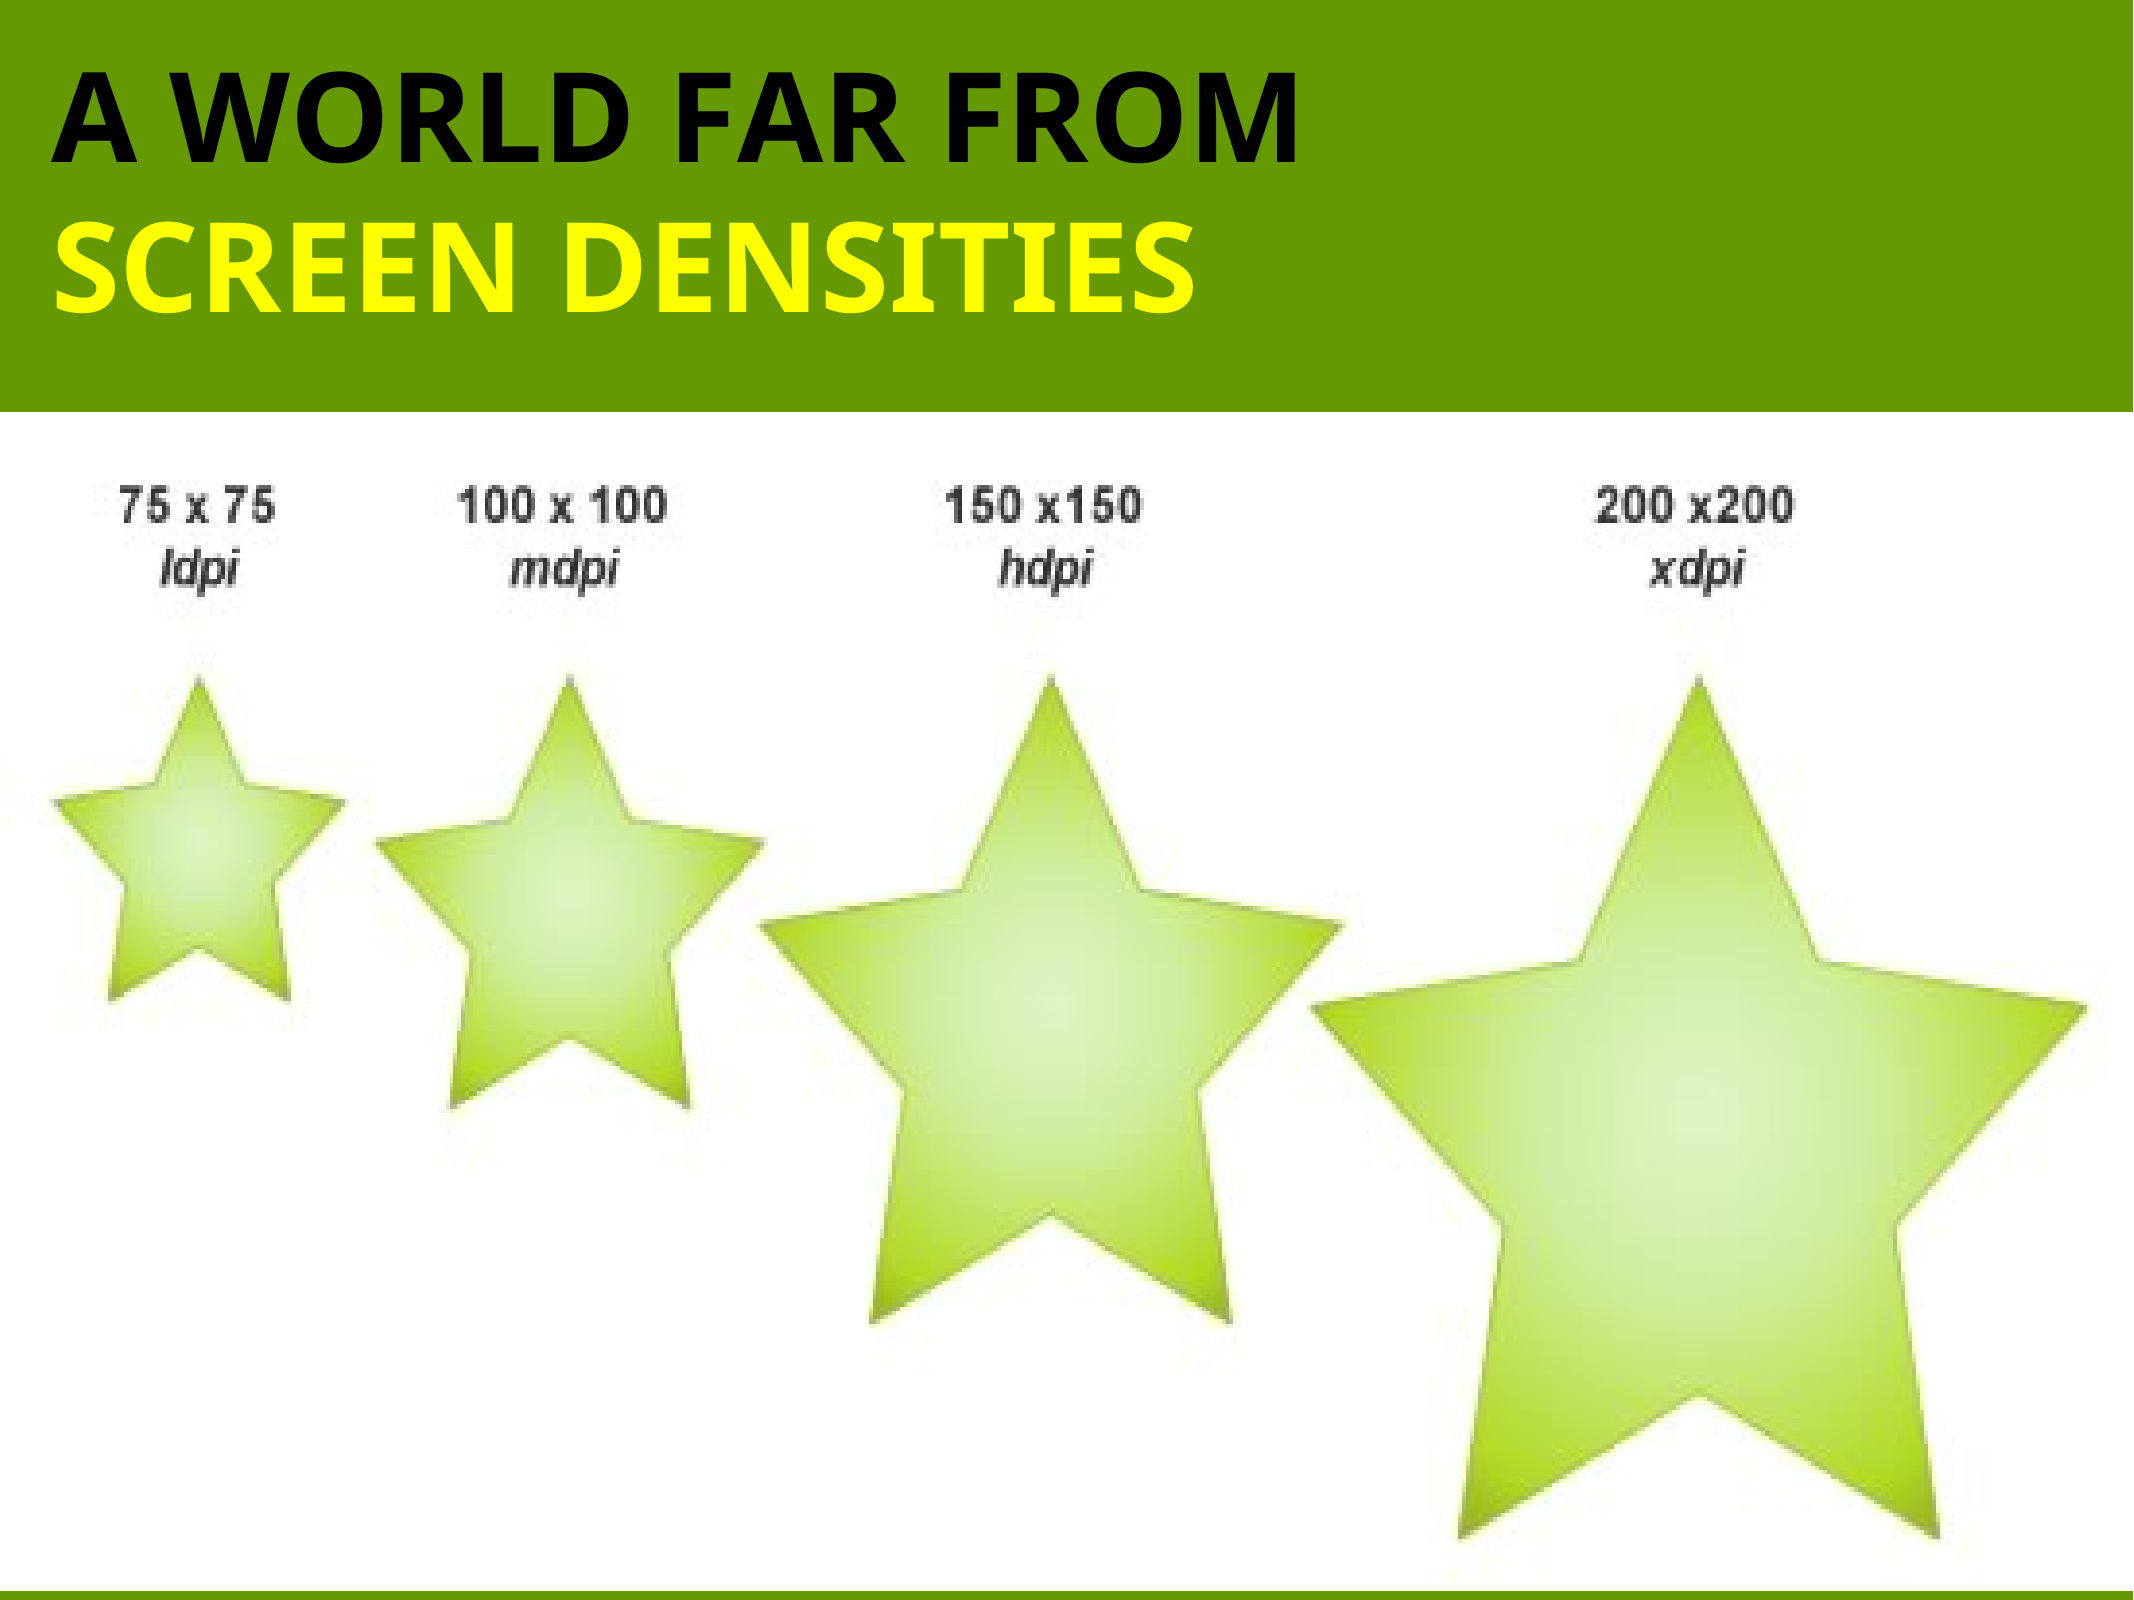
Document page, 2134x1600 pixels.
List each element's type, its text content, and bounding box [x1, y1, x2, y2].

picture [0, 412, 2134, 1591]
text_box A WORLD FAR FROM SCREEN DENSITIES [41, 37, 2063, 412]
